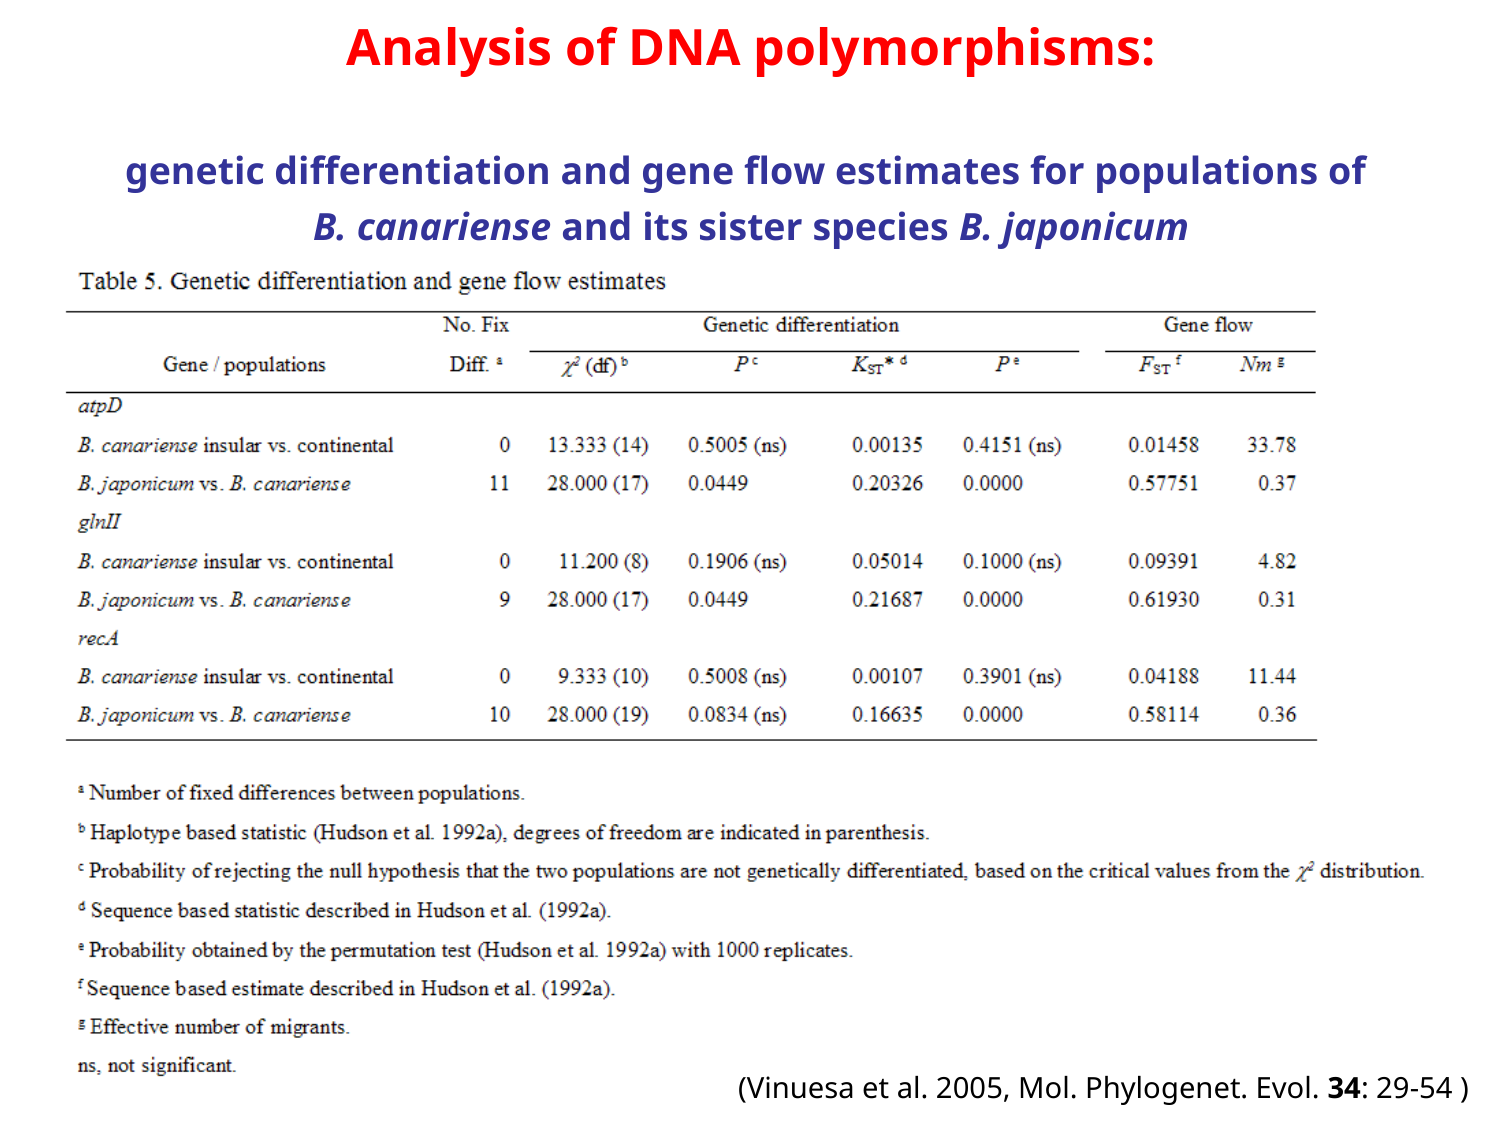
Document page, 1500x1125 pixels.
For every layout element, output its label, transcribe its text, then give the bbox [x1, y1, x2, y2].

picture [58, 262, 1428, 1083]
text_box Analysis of DNA polymorphisms: genetic differentiation and gene flow estimates for populations of B. canariense and its sister species B. japonicum [110, 8, 1393, 256]
text_box (Vinuesa et al. 2005, Mol. Phylogenet. Evol. 34: 29-54 ) [723, 1061, 1484, 1112]
